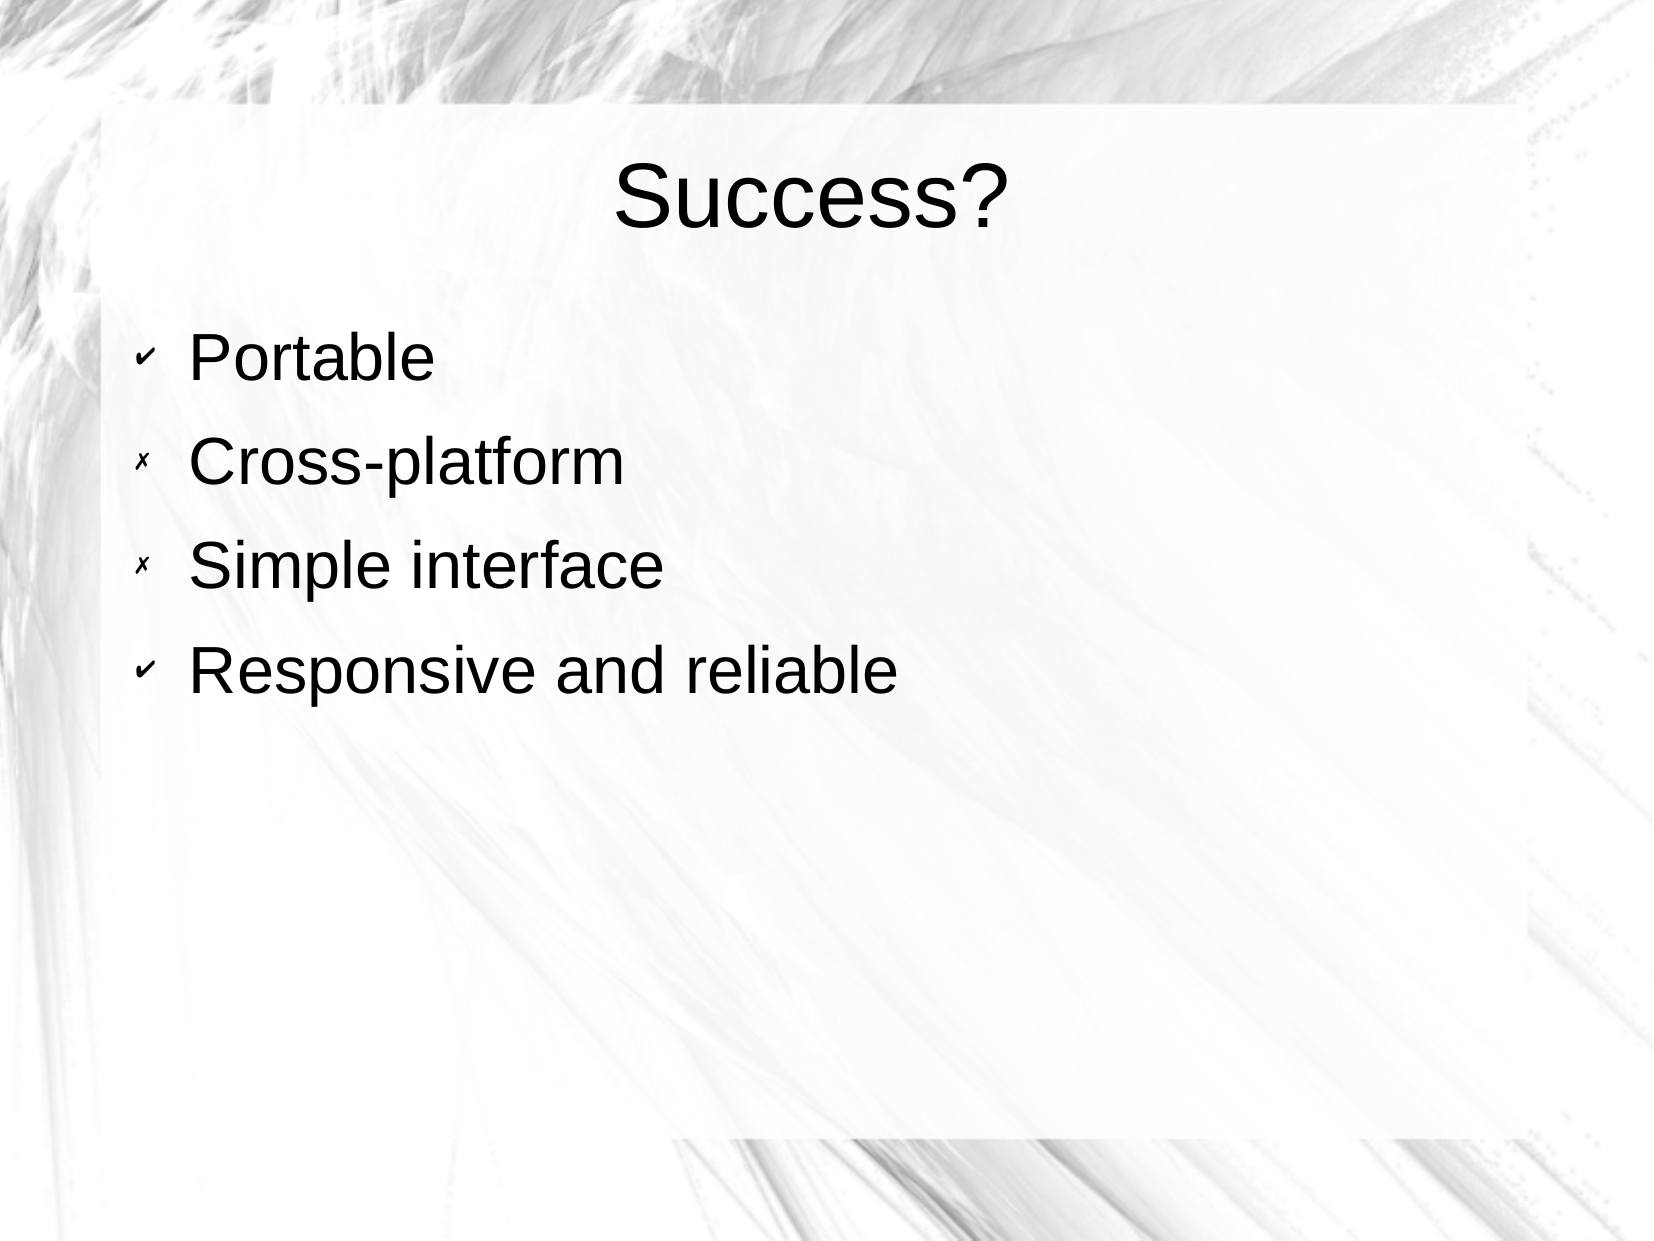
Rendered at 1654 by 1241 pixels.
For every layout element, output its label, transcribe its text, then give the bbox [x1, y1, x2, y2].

picture [0, 0, 1654, 1241]
title Success? [118, 112, 1506, 281]
list Portable Cross-platform Simple interface Responsive and reliable [118, 319, 1571, 1139]
